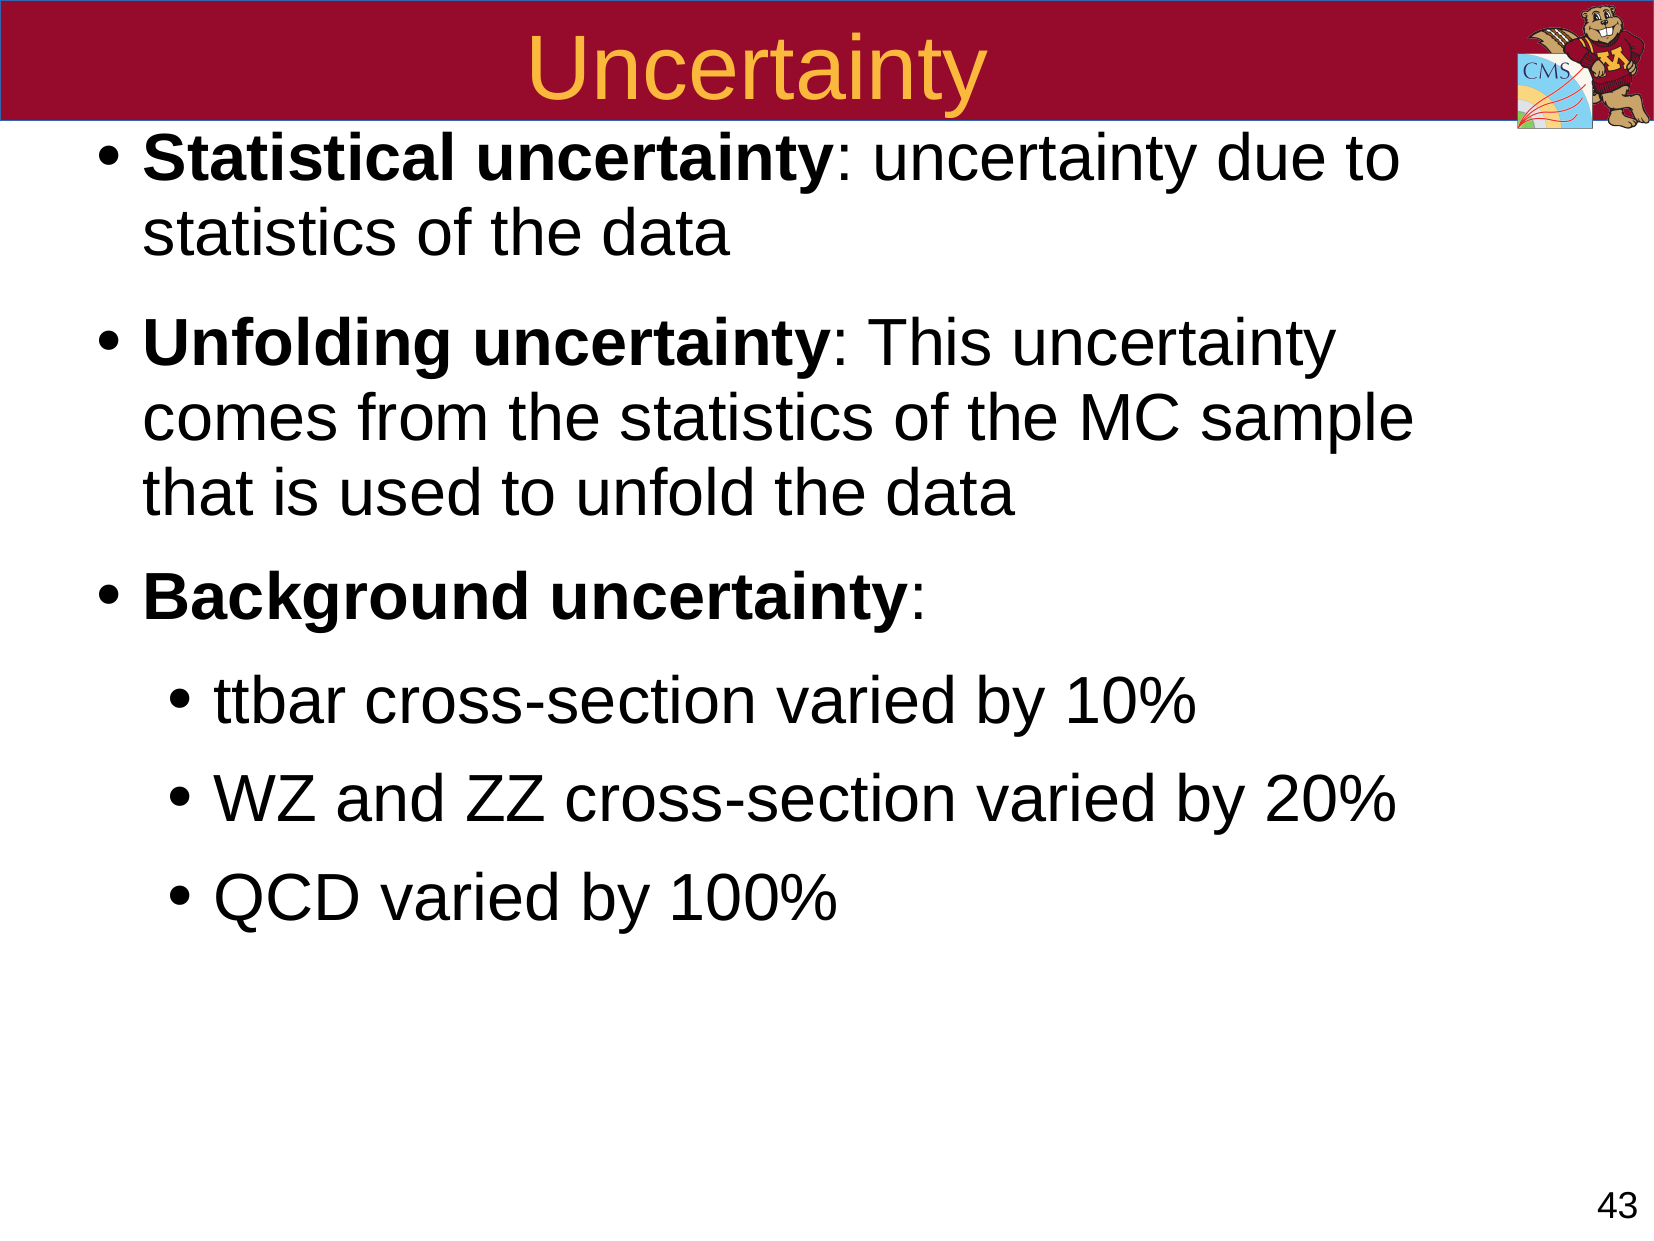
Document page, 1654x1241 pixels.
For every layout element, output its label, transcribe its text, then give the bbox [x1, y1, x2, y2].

title Uncertainty [0, 15, 1516, 121]
list Statistical uncertainty: uncertainty due to statistics of the data Unfolding uncertainty: This uncertainty comes from the statistics of the MC sample that is used to unfold the data Background uncertainty: ttbar cross-section varied by 10% WZ and ZZ cross-section varied by 20% QCD varied by 100% [71, 120, 1531, 811]
picture [1515, 0, 1652, 135]
